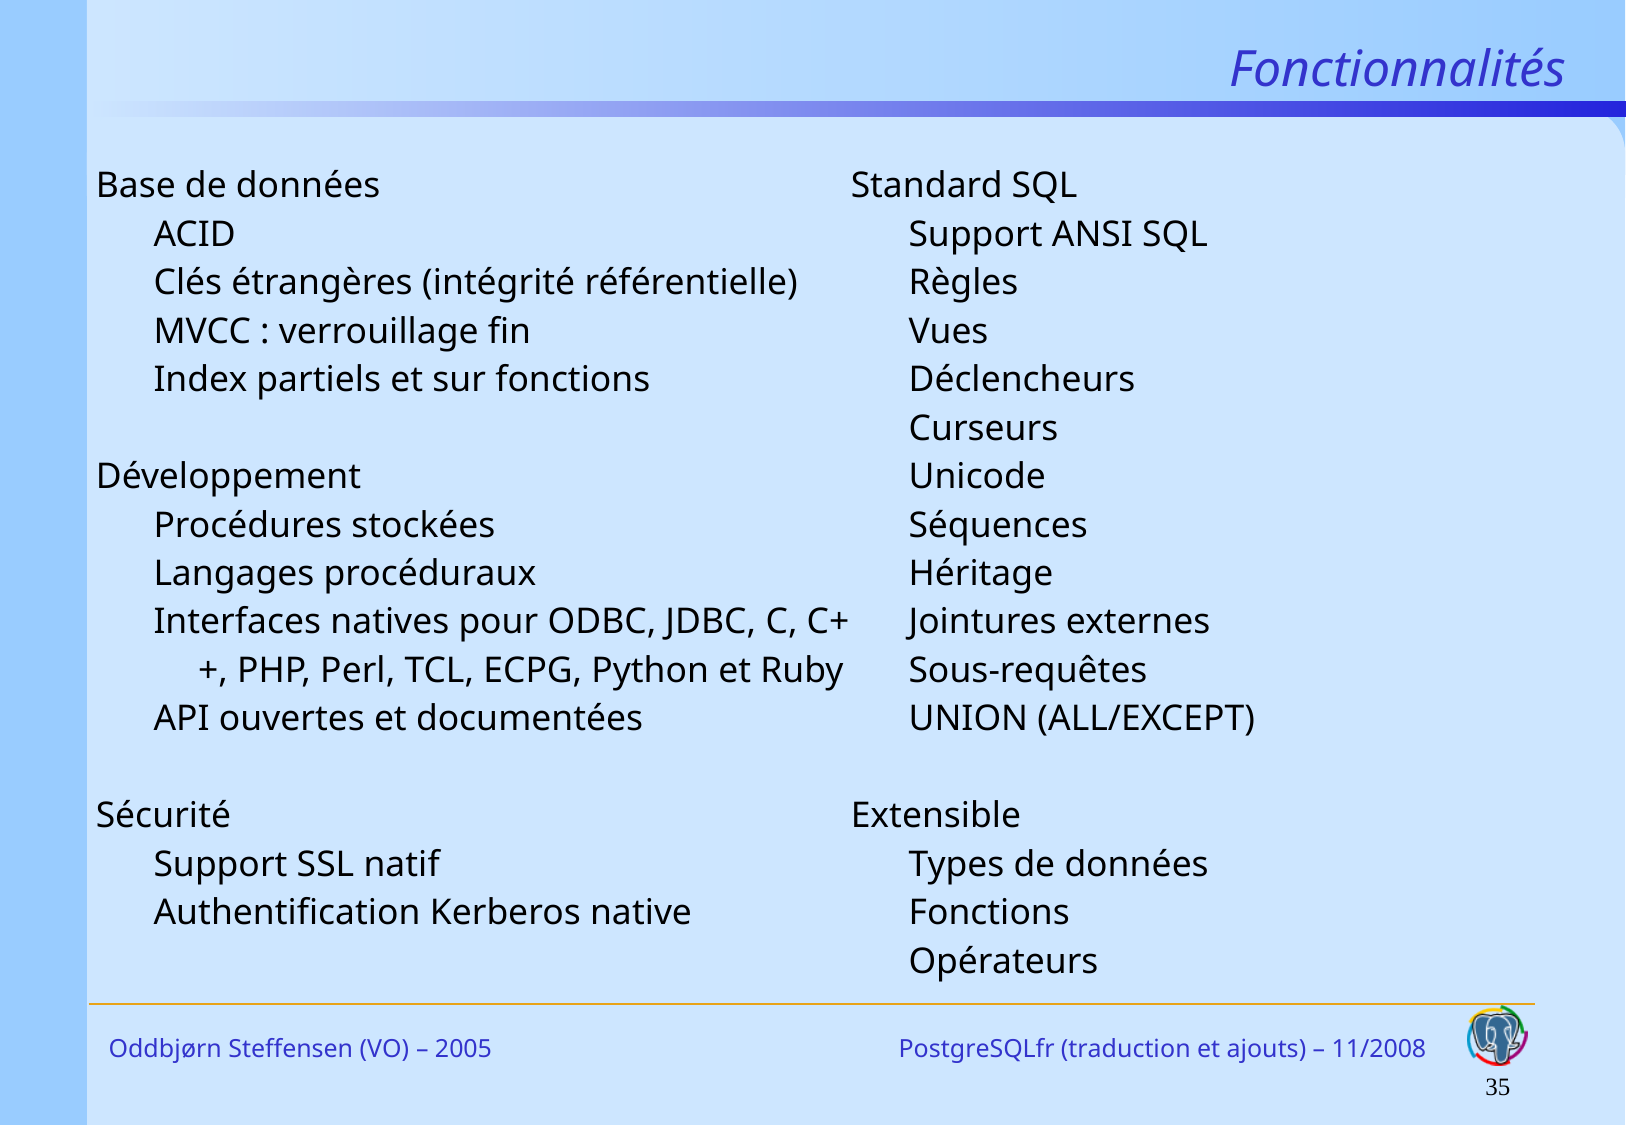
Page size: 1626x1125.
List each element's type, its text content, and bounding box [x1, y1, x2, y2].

list Base de données ACID Clés étrangères (intégrité référentielle) MVCC : verrouillage fin Index partiels et sur fonctions Développement Procédures stockées Langages procéduraux Interfaces natives pour ODBC, JDBC, C, C++, PHP, Perl, TCL, ECPG, Python et Ruby API ouvertes et documentées Sécurité Support SSL natif Authentification Kerberos native [95, 159, 850, 965]
picture [1467, 1005, 1528, 1066]
title Fonctionnalités [172, 0, 1567, 134]
list Standard SQL Support ANSI SQL Règles Vues Déclencheurs Curseurs Unicode Séquences Héritage Jointures externes Sous-requêtes UNION (ALL/EXCEPT) Extensible Types de données Fonctions Opérateurs [850, 159, 1594, 965]
